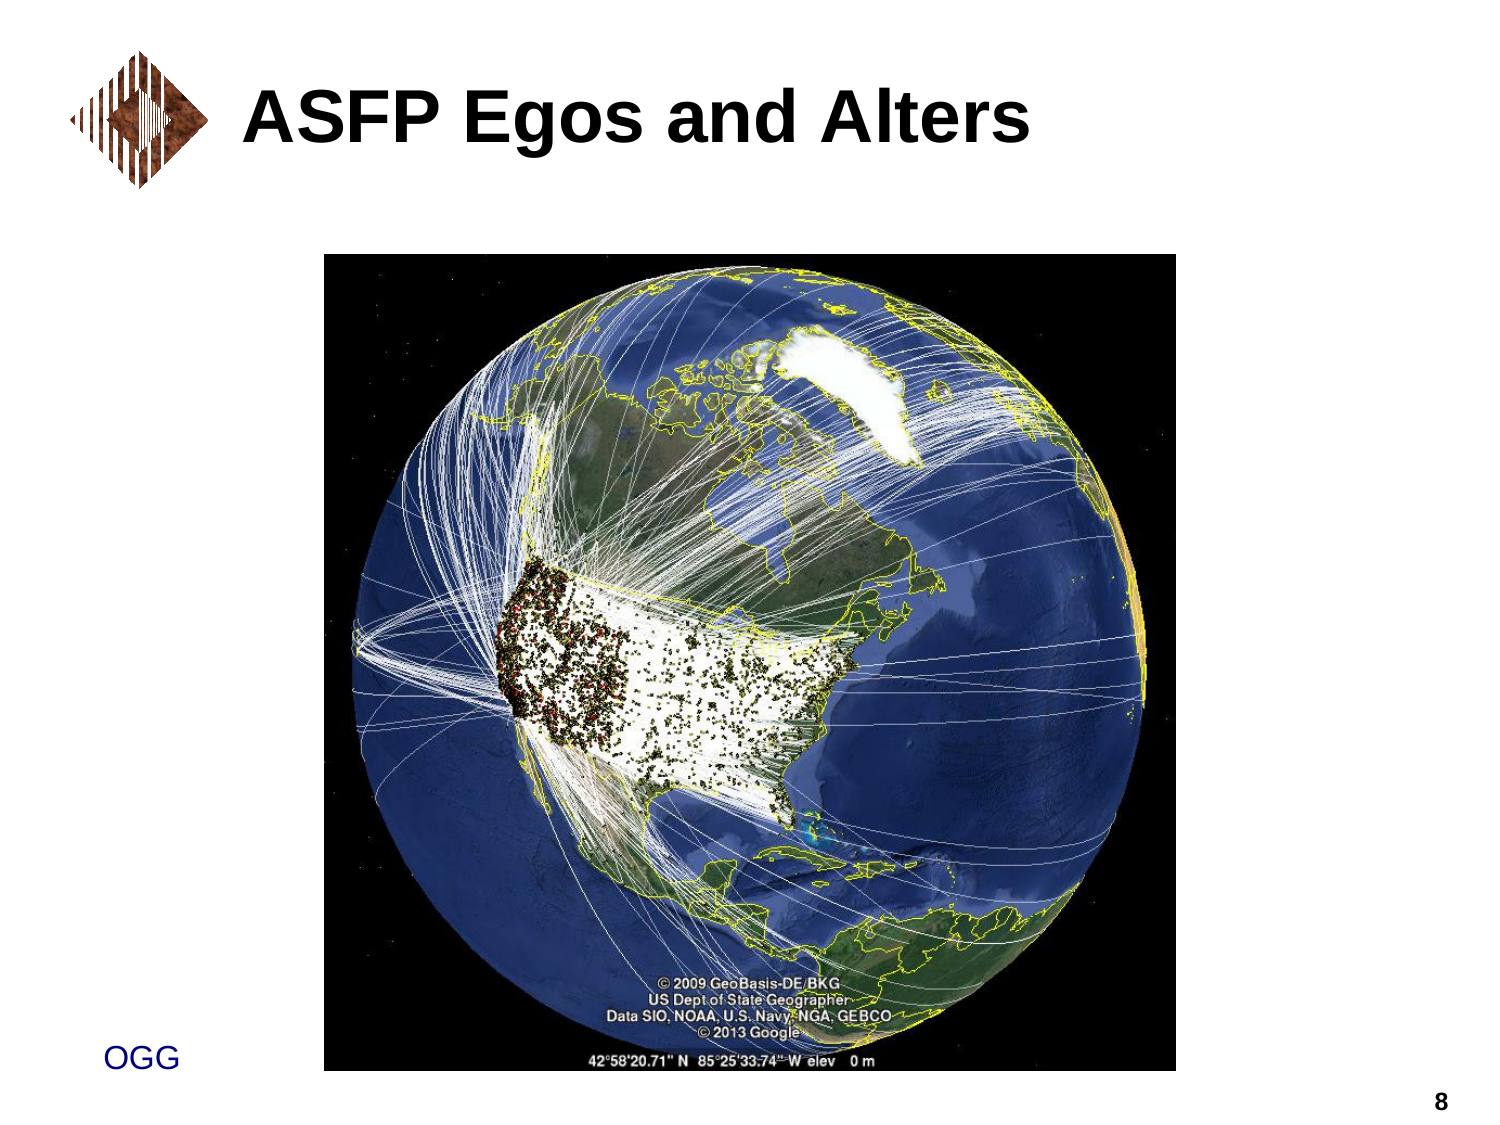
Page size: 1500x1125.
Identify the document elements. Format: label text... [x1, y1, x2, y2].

title ASFP Egos and Alters [241, 30, 1453, 206]
picture [324, 254, 1176, 1071]
text_box OGG [103, 1036, 181, 1078]
picture [45, 29, 233, 210]
